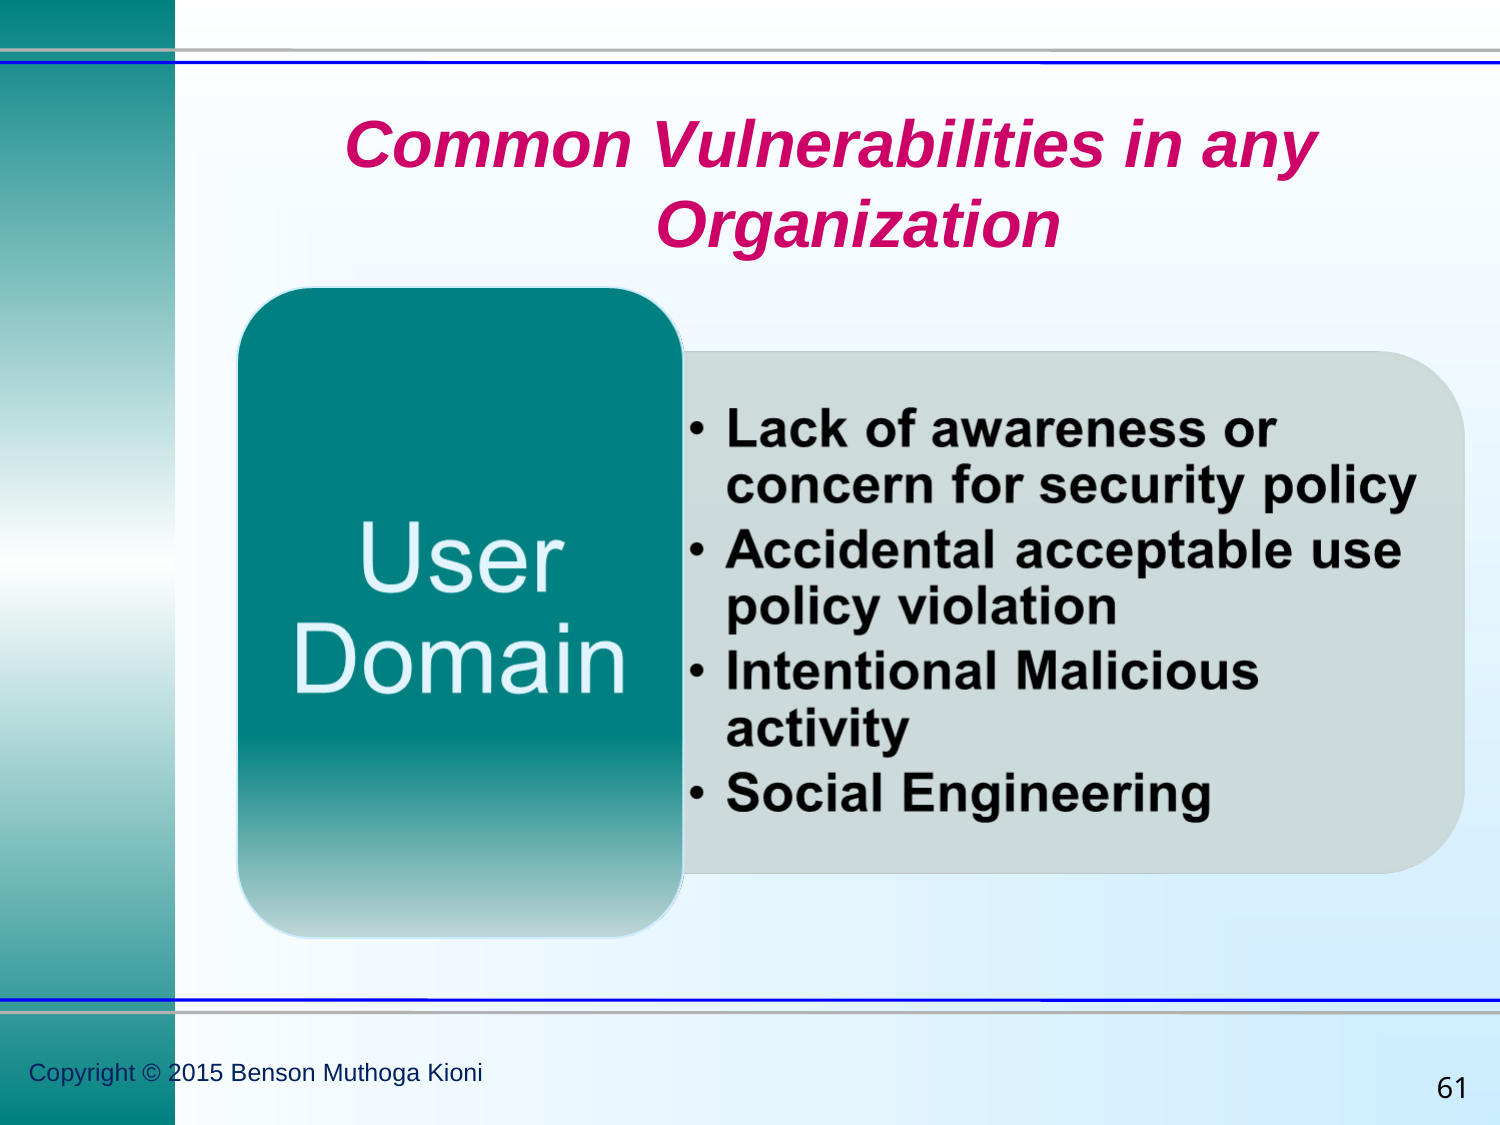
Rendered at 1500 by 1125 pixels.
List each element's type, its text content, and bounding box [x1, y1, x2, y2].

text_box Common Vulnerabilities in any Organization [212, 87, 1450, 276]
picture [175, 1002, 1500, 1011]
picture [175, 65, 1500, 998]
picture [175, 1015, 1500, 1125]
picture [175, 52, 1500, 61]
picture [175, 0, 1500, 48]
